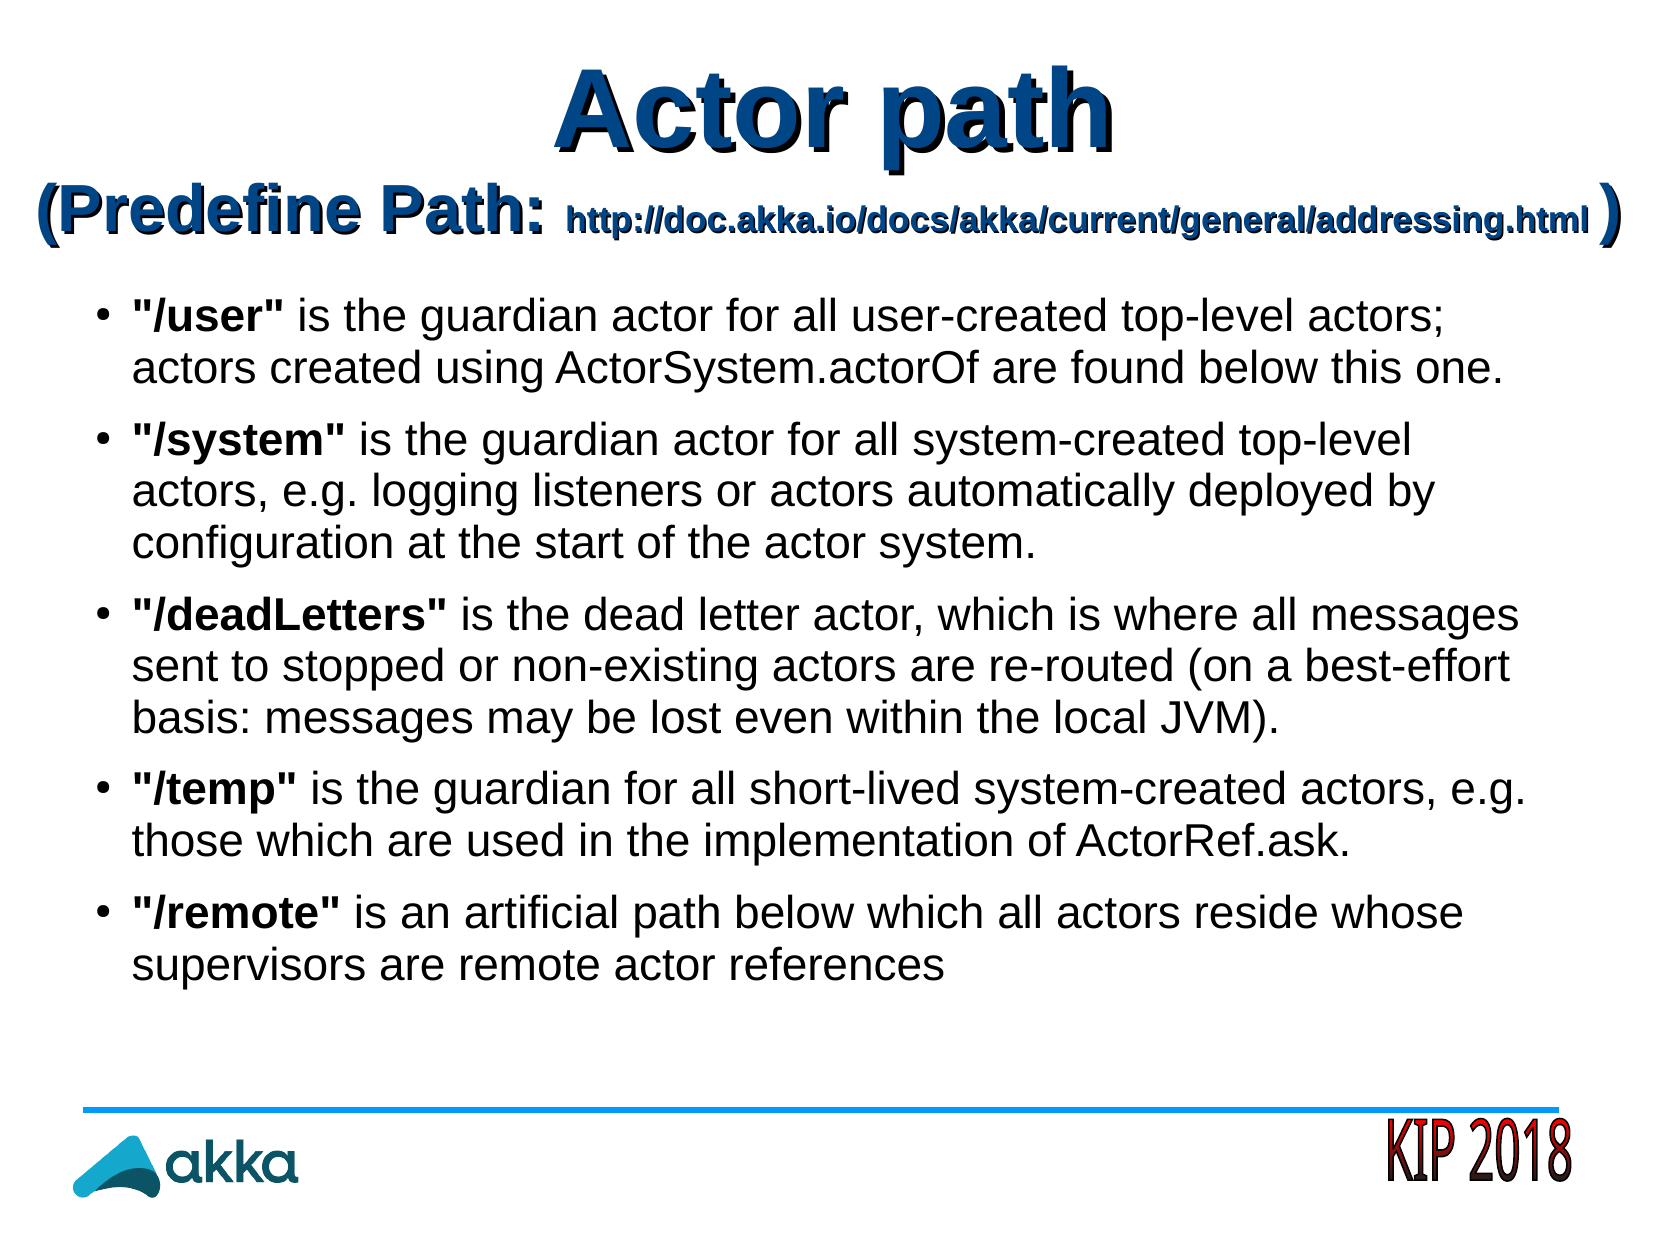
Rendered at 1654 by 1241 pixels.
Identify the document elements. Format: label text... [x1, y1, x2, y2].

text_box Actor path (Predefine Path: http://doc.akka.io/docs/akka/current/general/addressing.html ) [35, 36, 1630, 255]
list "/user" is the guardian actor for all user-created top-level actors; actors created using ActorSystem.actorOf are found below this one. "/system" is the guardian actor for all system-created top-level actors, e.g. logging listeners or actors automatically deployed by configuration at the start of the actor system. "/deadLetters" is the dead letter actor, which is where all messages sent to stopped or non-existing actors are re-routed (on a best-effort basis: messages may be lost even within the local JVM). "/temp" is the guardian for all short-lived system-created actors, e.g. those which are used in the implementation of ActorRef.ask. "/remote" is an artificial path below which all actors reside whose supervisors are remote actor references [82, 290, 1538, 1010]
picture [61, 1116, 306, 1217]
